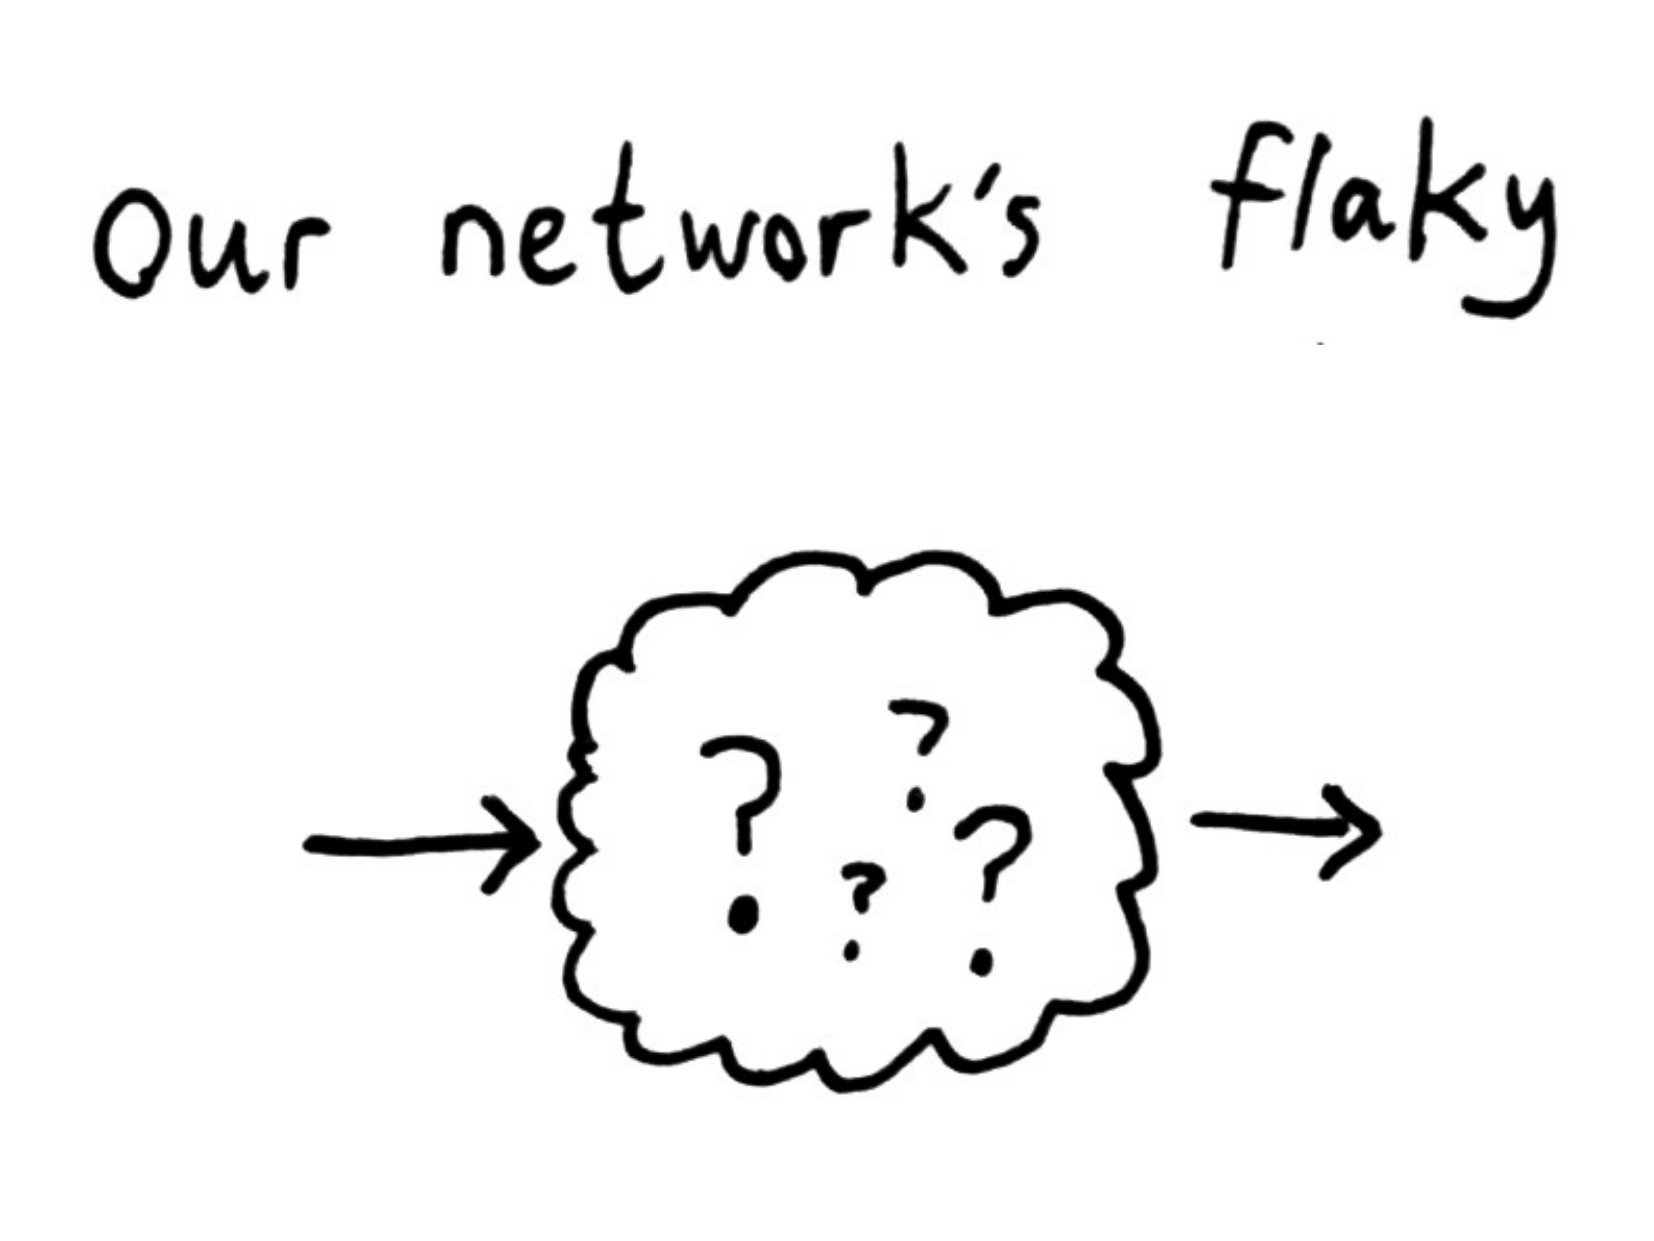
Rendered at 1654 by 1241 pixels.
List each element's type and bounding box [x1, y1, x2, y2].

picture [265, 517, 1441, 1156]
picture [35, 103, 1636, 346]
